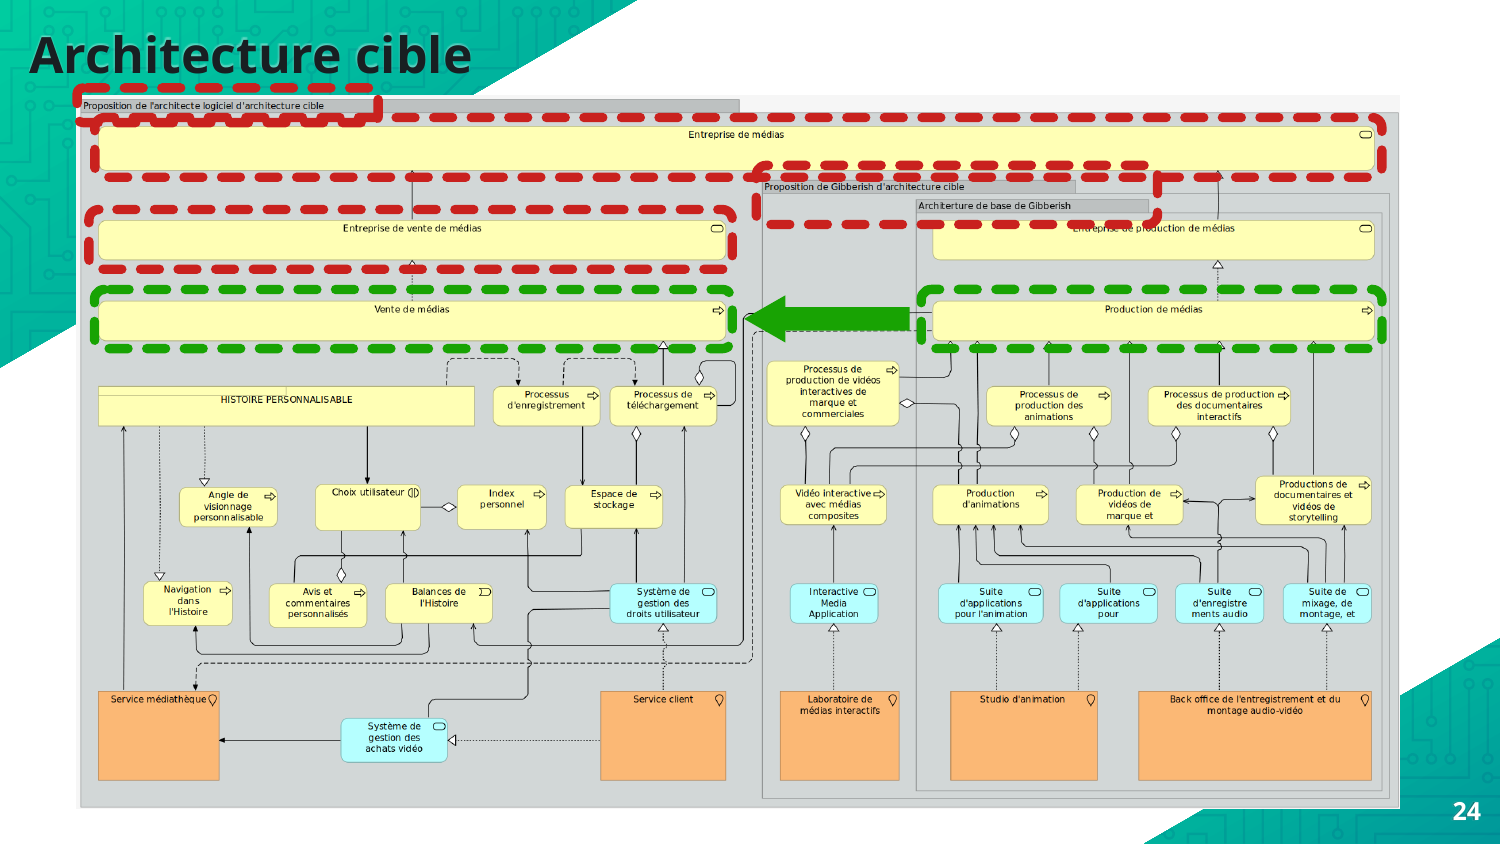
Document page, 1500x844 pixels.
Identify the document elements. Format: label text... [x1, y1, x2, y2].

text_box [744, 295, 910, 343]
picture [76, 95, 375, 117]
slide_number <numéro> [1391, 779, 1482, 844]
title Architecture cible [29, 29, 1249, 88]
picture [76, 95, 1400, 809]
